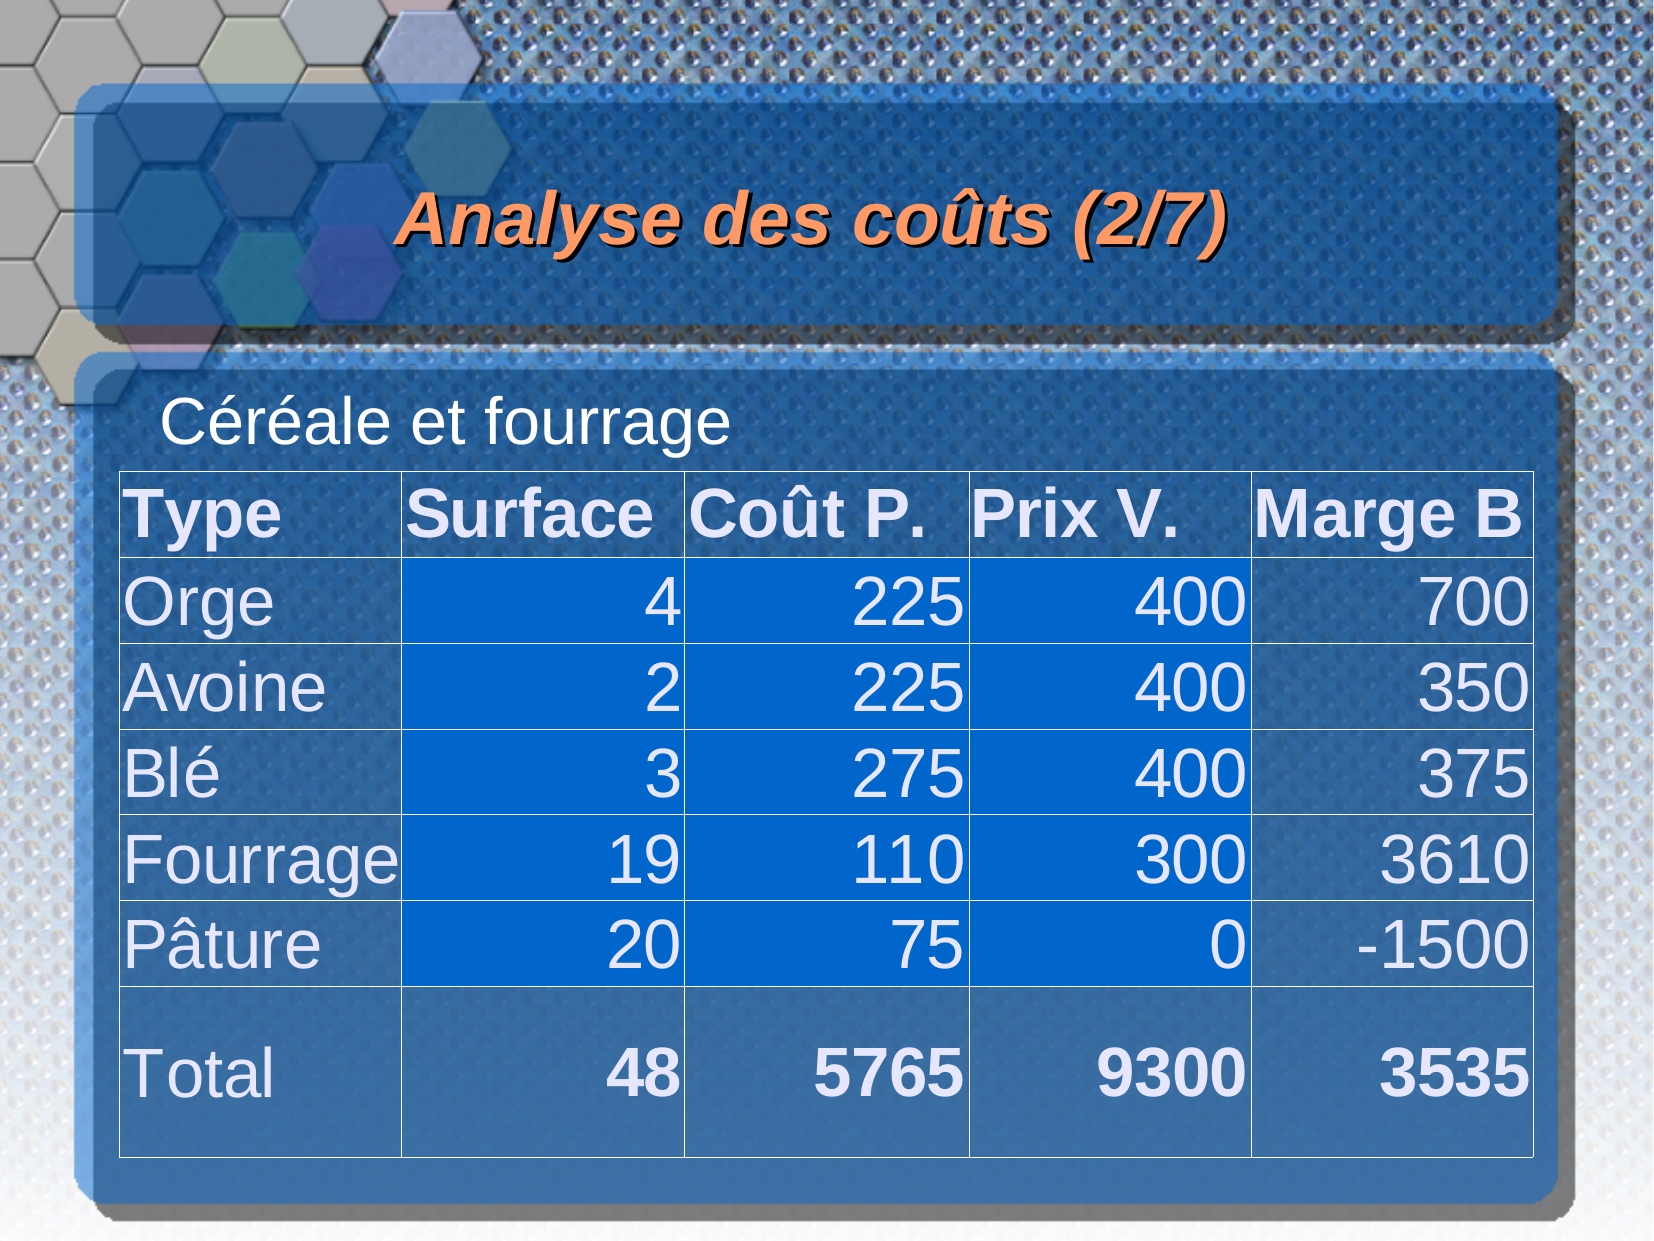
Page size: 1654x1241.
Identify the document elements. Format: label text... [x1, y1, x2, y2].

chart [119, 471, 1537, 1162]
title Analyse des coûts (2/7) [88, 114, 1534, 322]
list Céréale et fourrage [147, 1162, 1529, 1166]
picture [0, 0, 1654, 1241]
list Céréale et fourrage [147, 383, 1529, 471]
